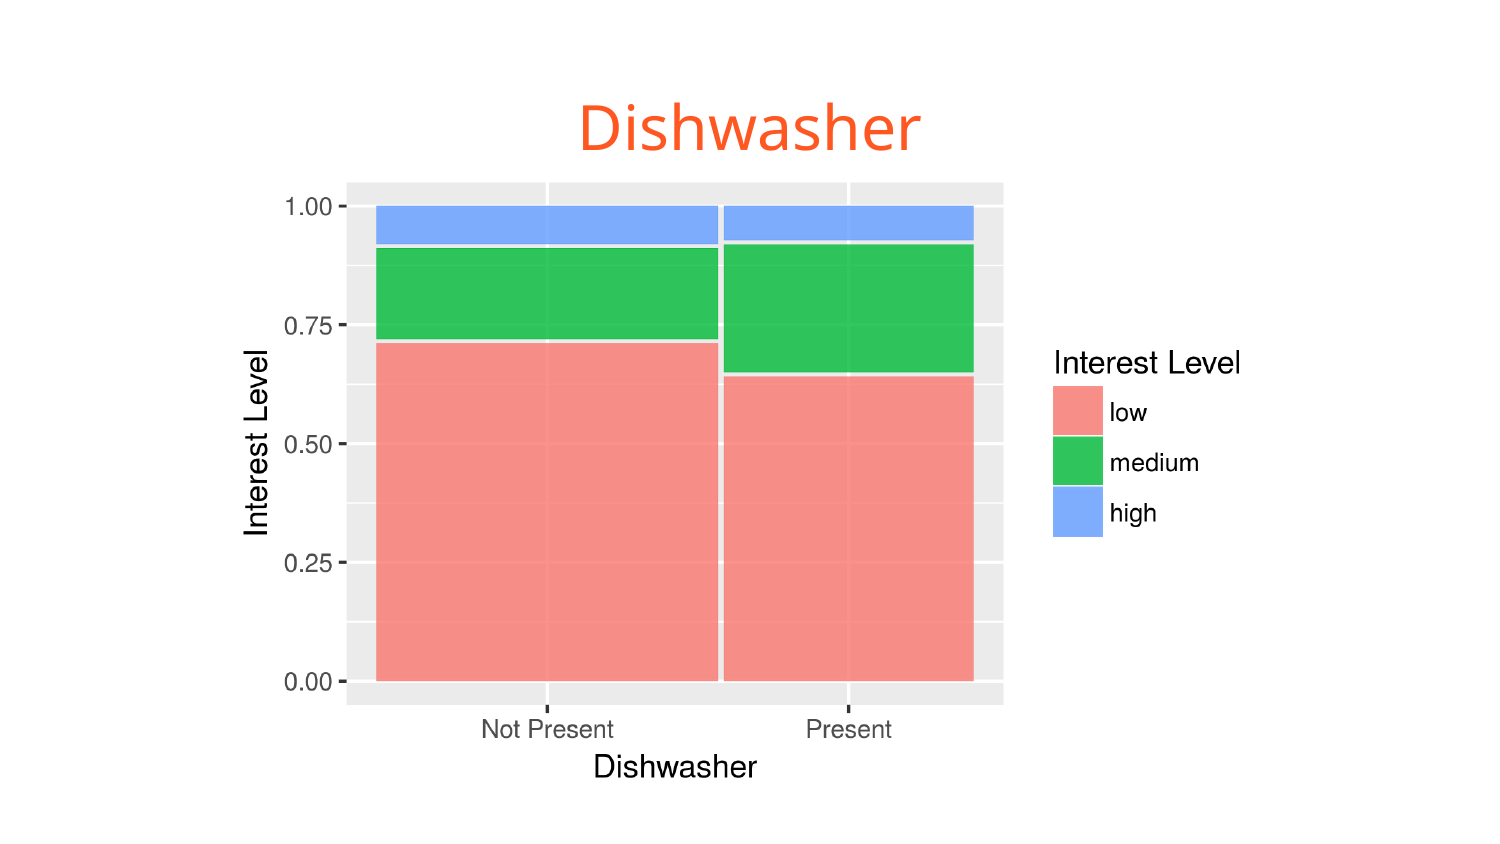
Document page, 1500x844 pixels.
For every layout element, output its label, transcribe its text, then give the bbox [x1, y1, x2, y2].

picture [227, 166, 1273, 794]
title Dishwasher [51, 72, 1449, 167]
